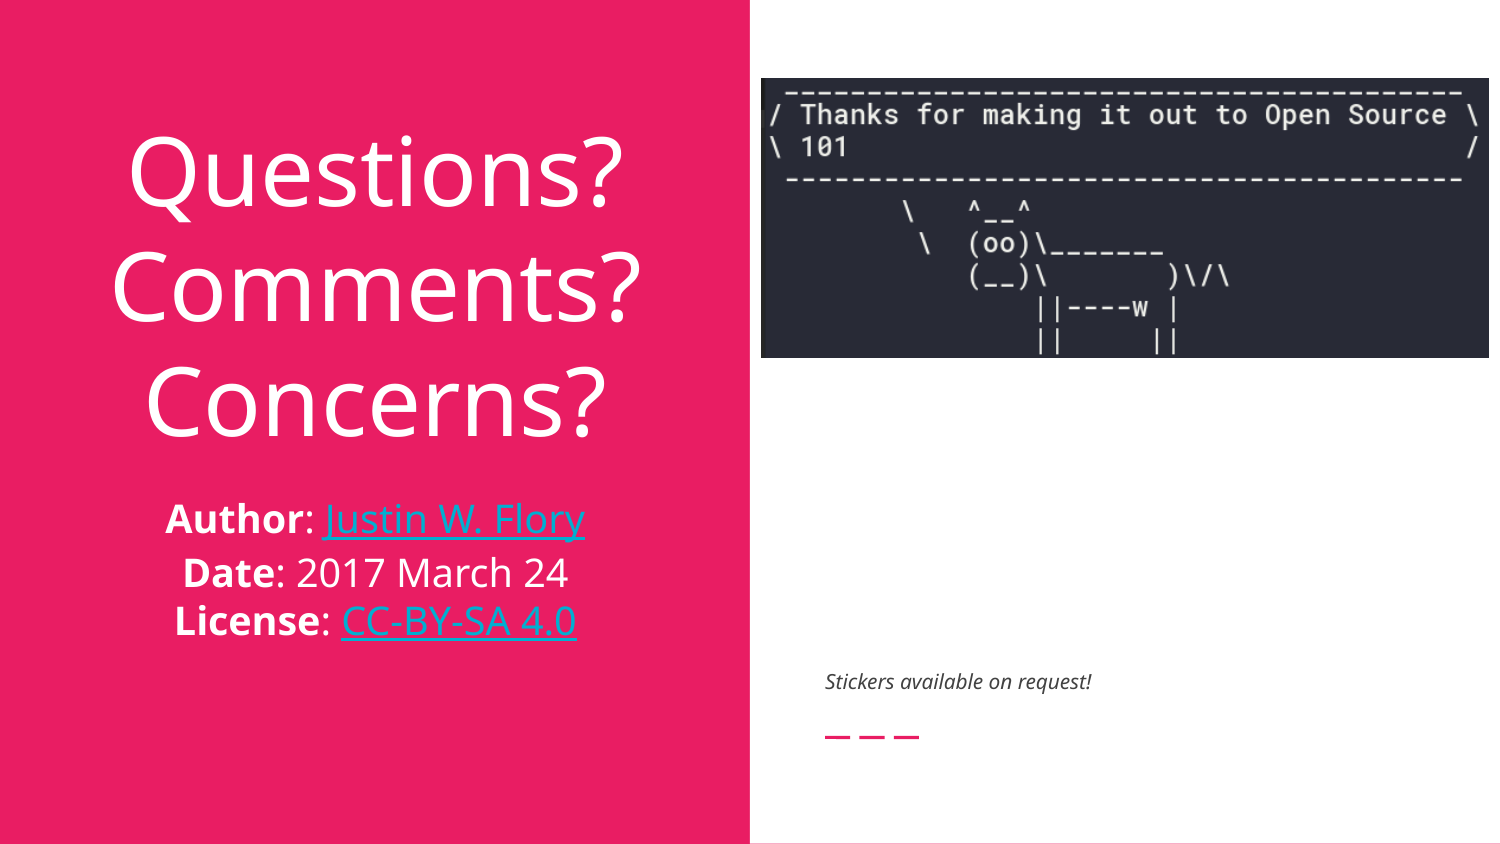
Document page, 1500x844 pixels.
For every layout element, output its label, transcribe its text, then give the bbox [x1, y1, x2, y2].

subtitle Author: Justin W. Flory Date: 2017 March 24 License: CC-BY-SA 4.0 [43, 479, 708, 700]
list Stickers available on request! [810, 358, 1440, 794]
title Questions? Comments? Concerns? [43, 176, 708, 471]
picture [761, 78, 1489, 358]
